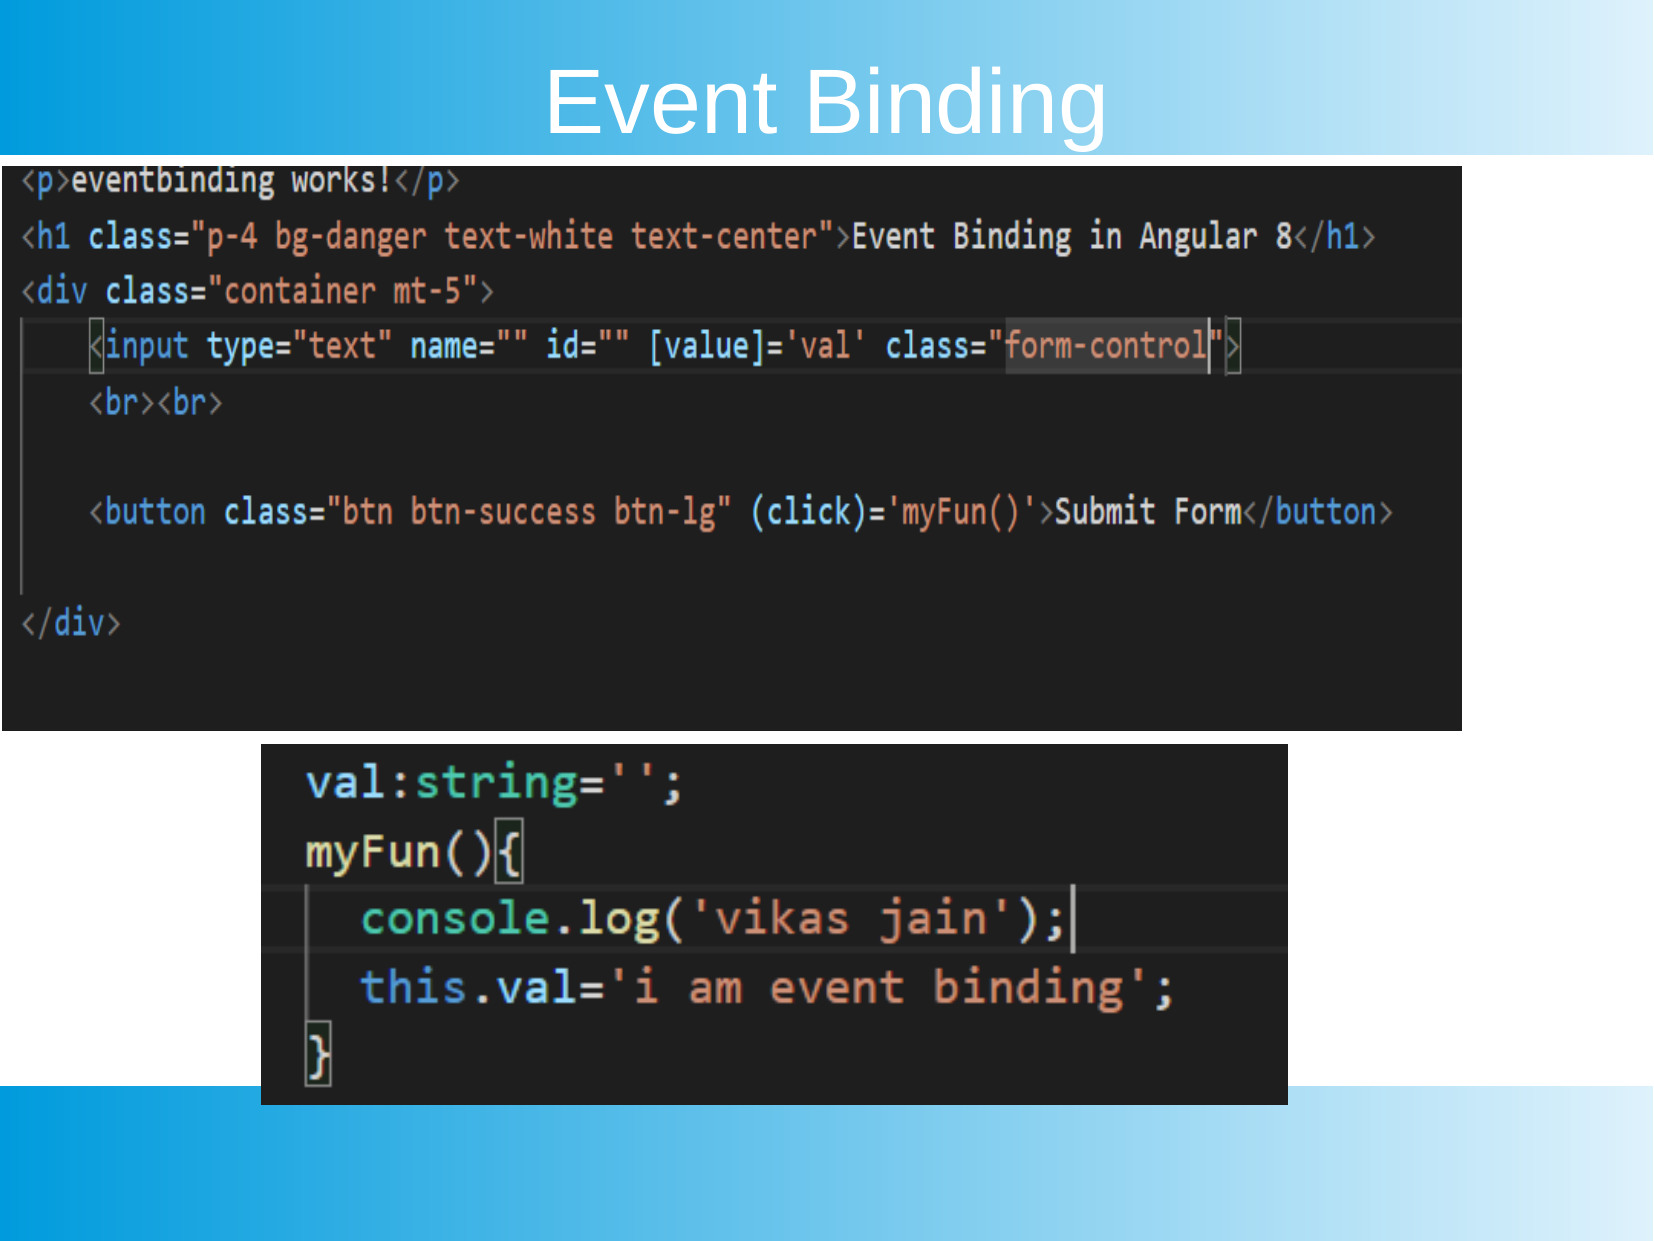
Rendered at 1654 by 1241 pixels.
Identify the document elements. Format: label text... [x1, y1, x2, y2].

title Event Binding [82, 49, 1571, 155]
picture [2, 166, 1462, 731]
picture [261, 744, 1288, 1105]
